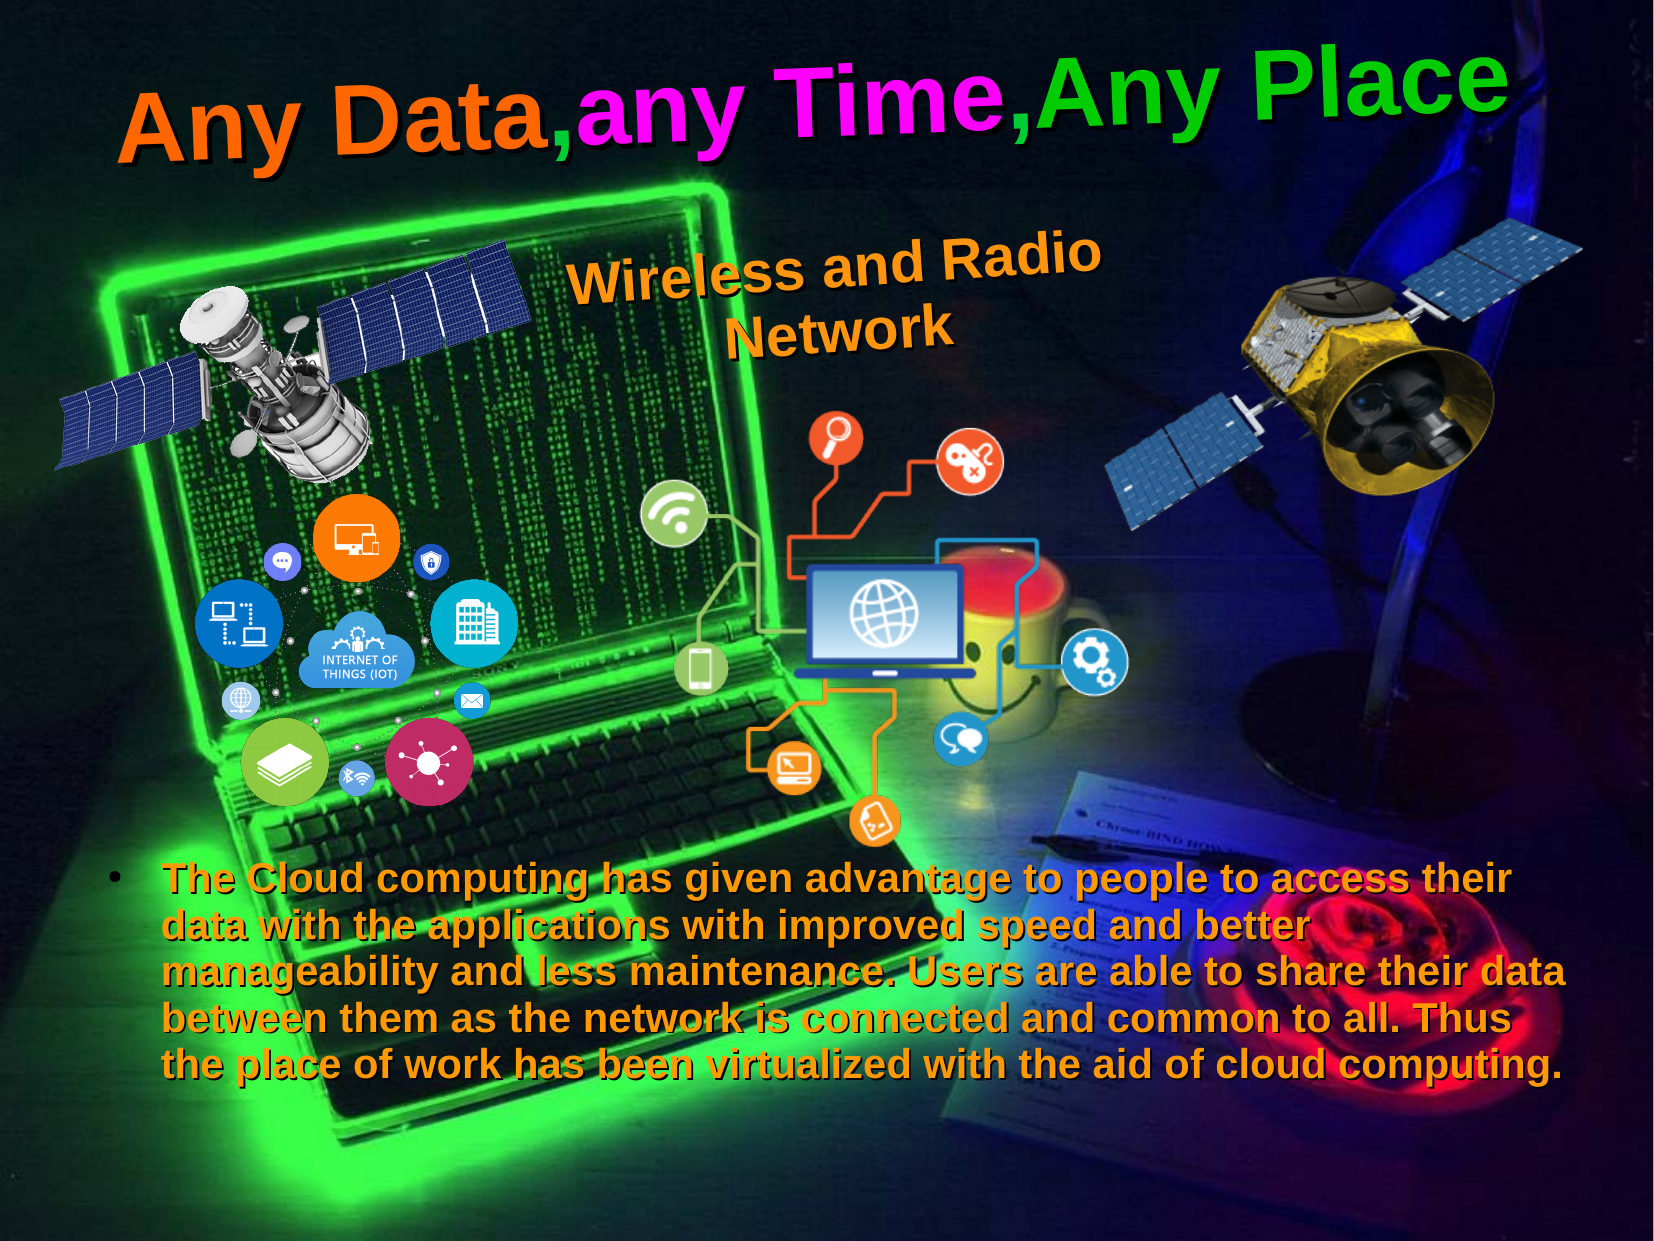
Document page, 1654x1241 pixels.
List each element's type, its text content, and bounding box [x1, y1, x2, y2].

picture [0, 0, 1654, 1241]
list The Cloud computing has given advantage to people to access their data with the applications with improved speed and better manageability and less maintenance. Users are able to share their data between them as the network is connected and common to all. Thus the place of work has been virtualized with the aid of cloud computing. [90, 855, 1579, 1105]
title Wireless and Radio Network [541, 218, 1050, 386]
title Any Data,any Time,Any Place [65, 0, 1558, 234]
